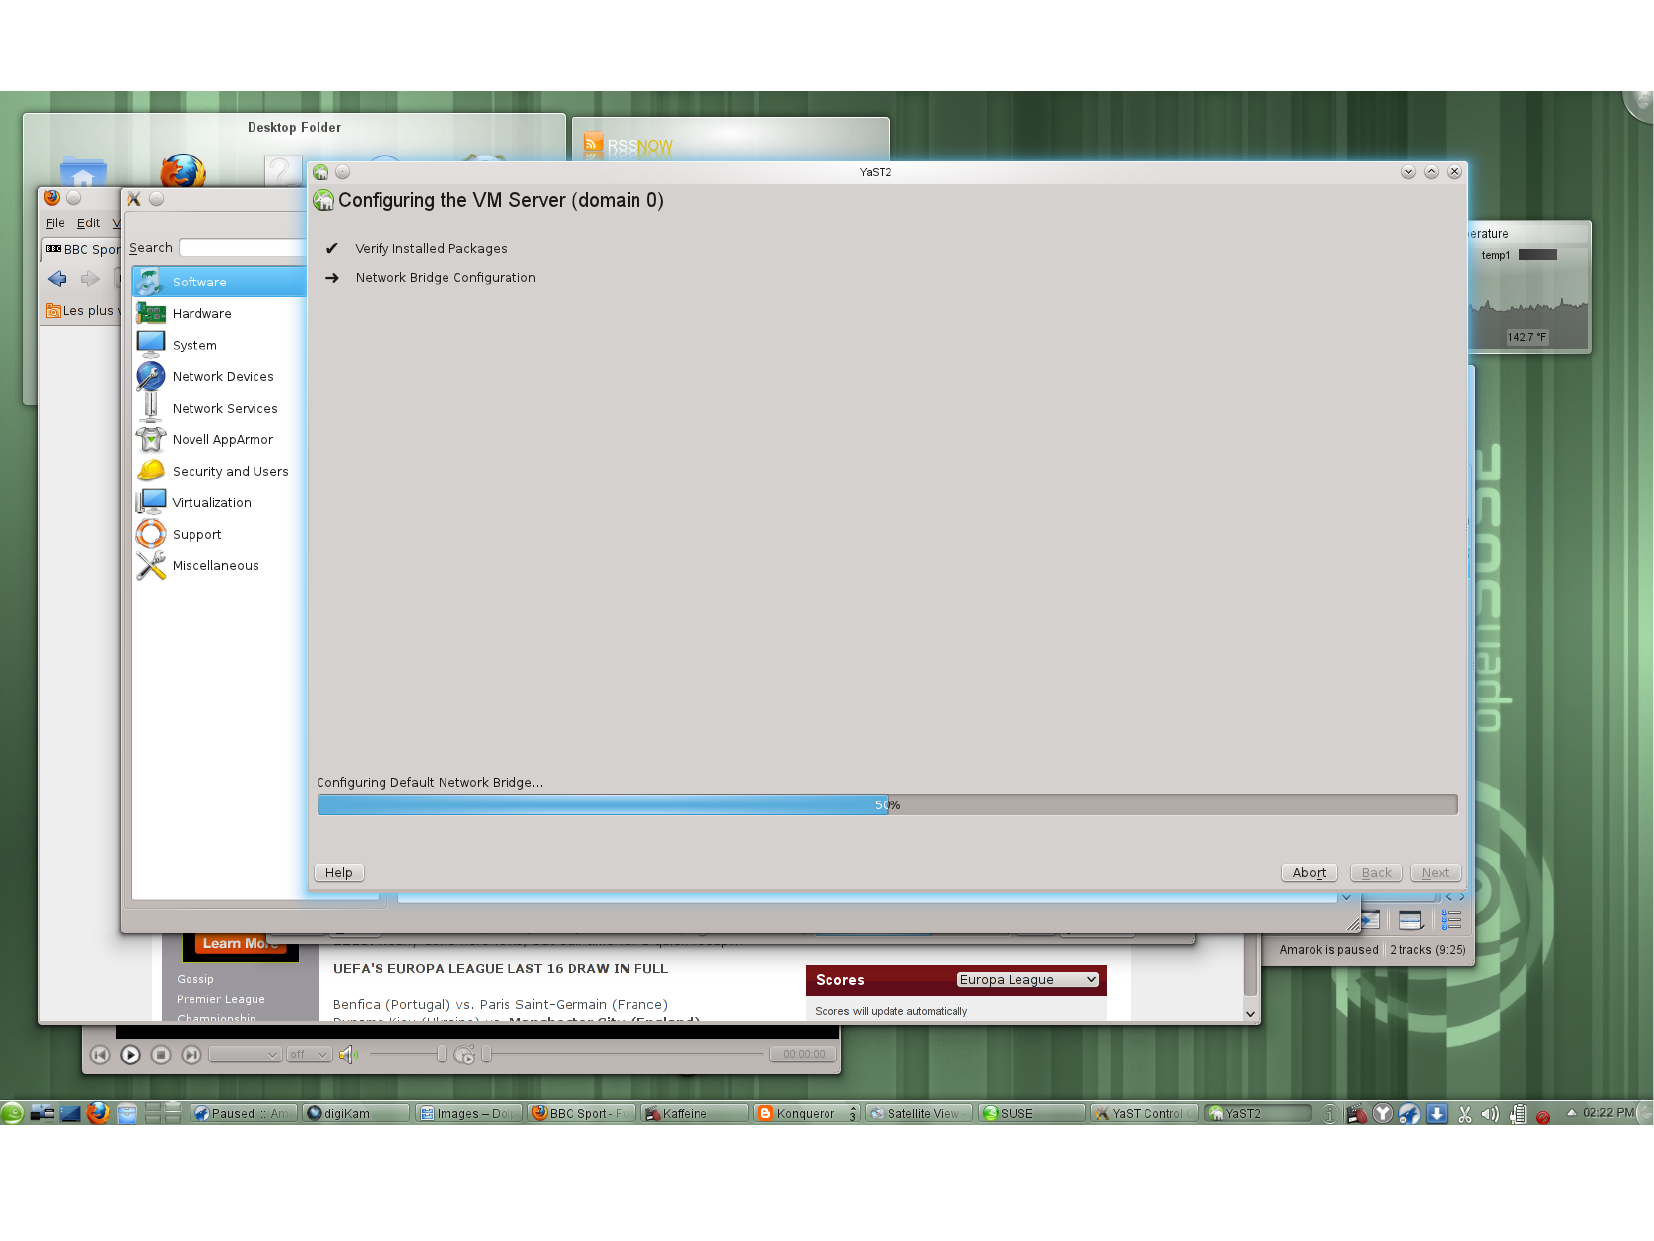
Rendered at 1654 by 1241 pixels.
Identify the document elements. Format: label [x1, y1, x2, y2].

picture [0, 91, 1654, 1126]
